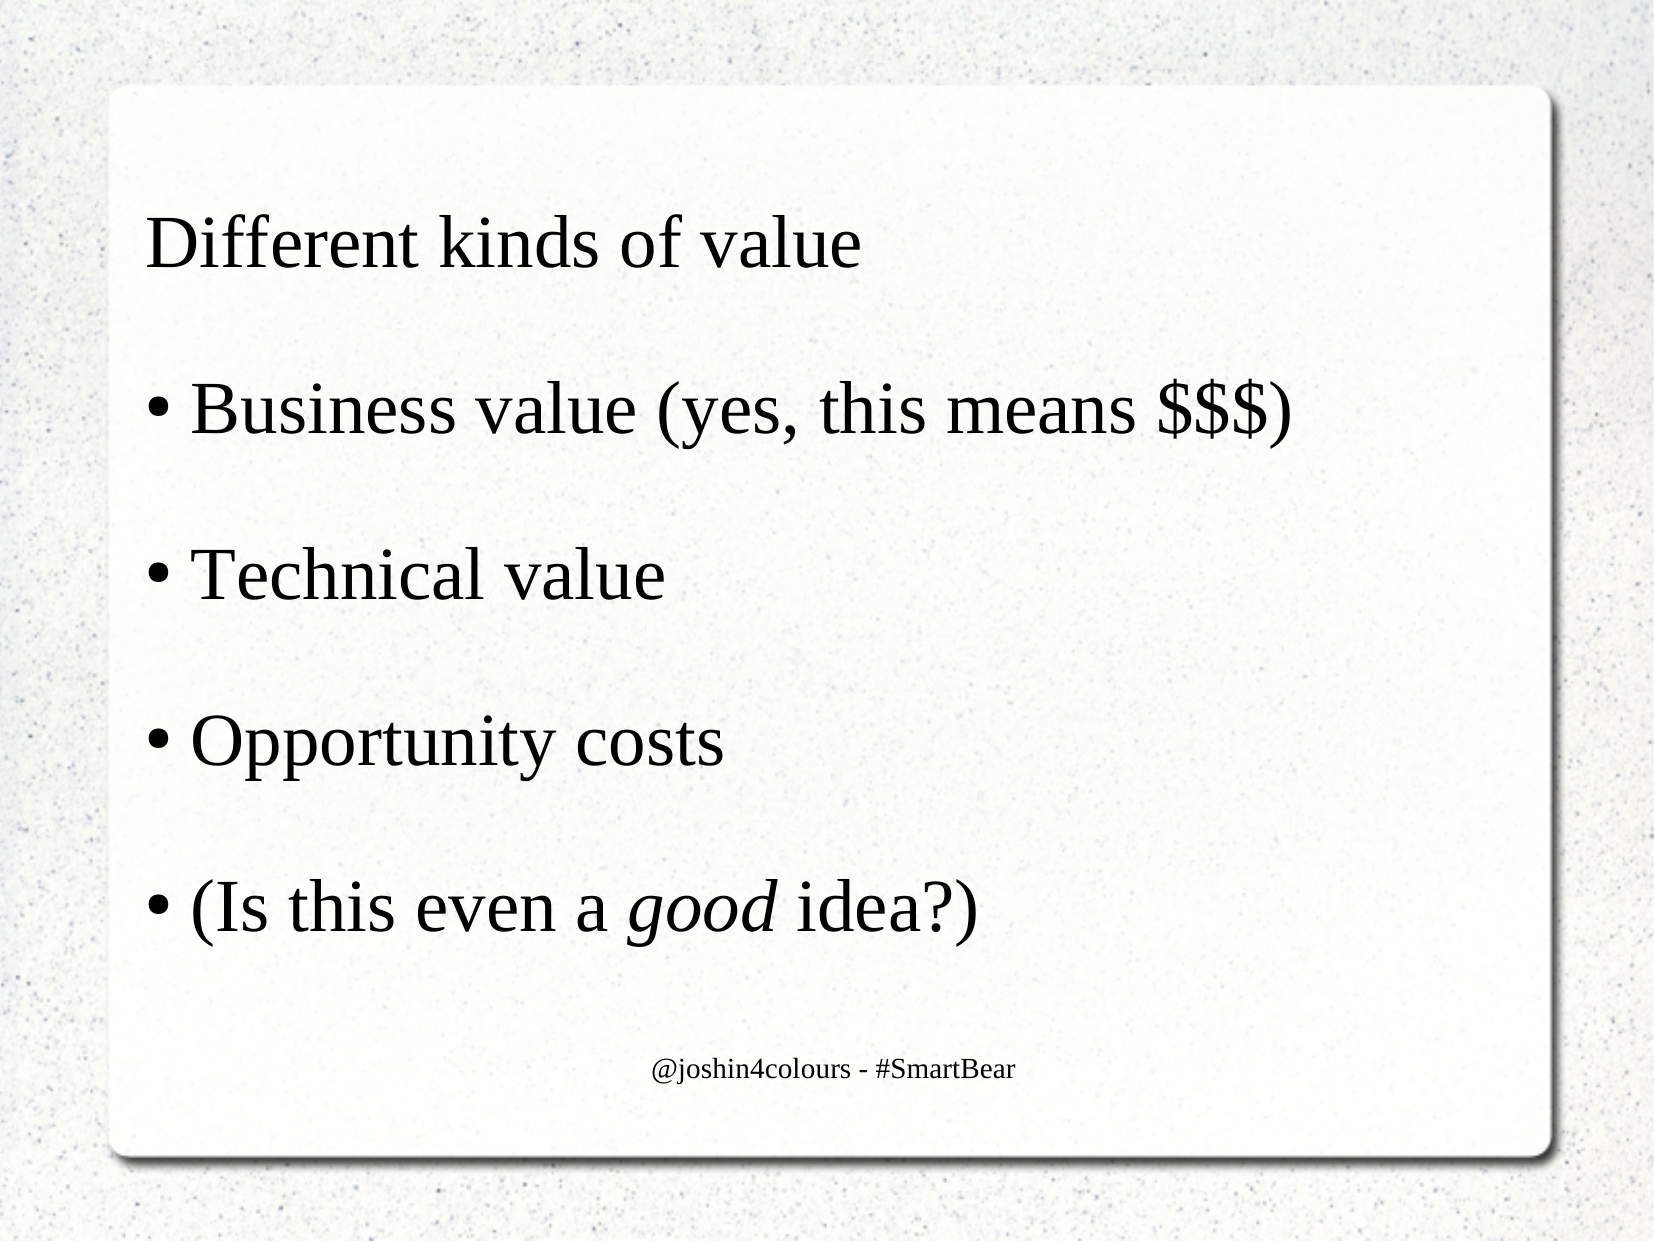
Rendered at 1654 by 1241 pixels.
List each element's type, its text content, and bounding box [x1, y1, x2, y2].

picture [0, 0, 1654, 1241]
subtitle Different kinds of value Business value (yes, this means $$$) Technical value Opportunity costs (Is this even a good idea?) [145, 201, 1504, 1241]
